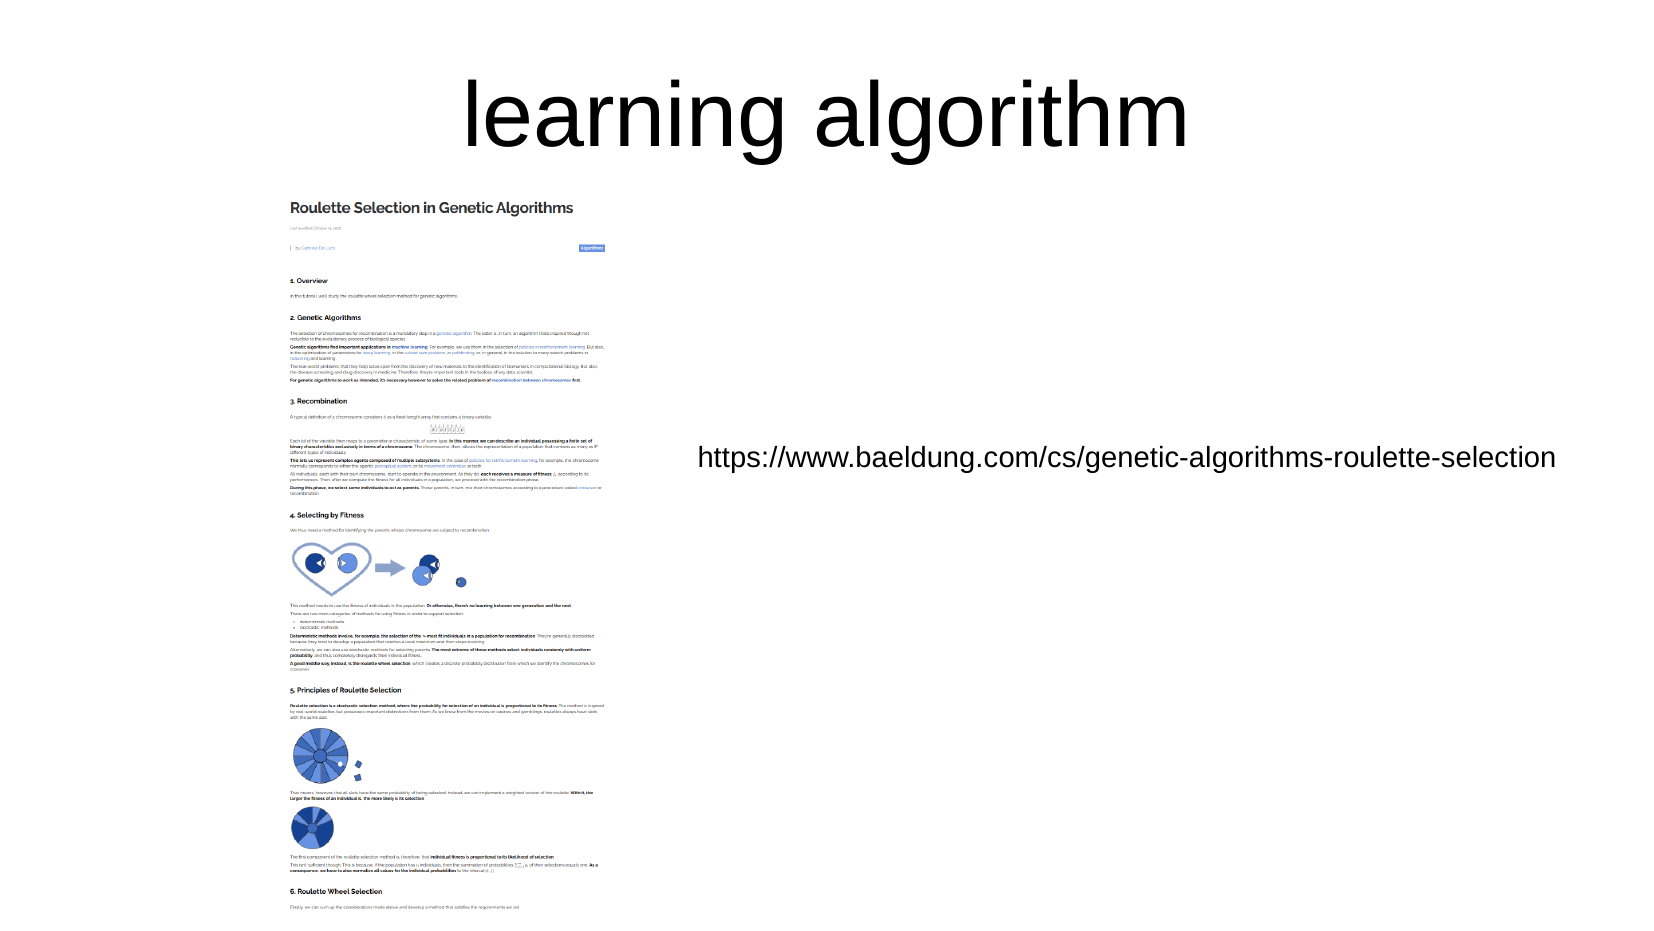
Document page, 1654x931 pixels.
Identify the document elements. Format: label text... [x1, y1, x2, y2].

title learning algorithm [82, 37, 1571, 193]
picture [280, 192, 615, 913]
text_box https://www.baeldung.com/cs/genetic-algorithms-roulette-selection [682, 433, 1573, 482]
